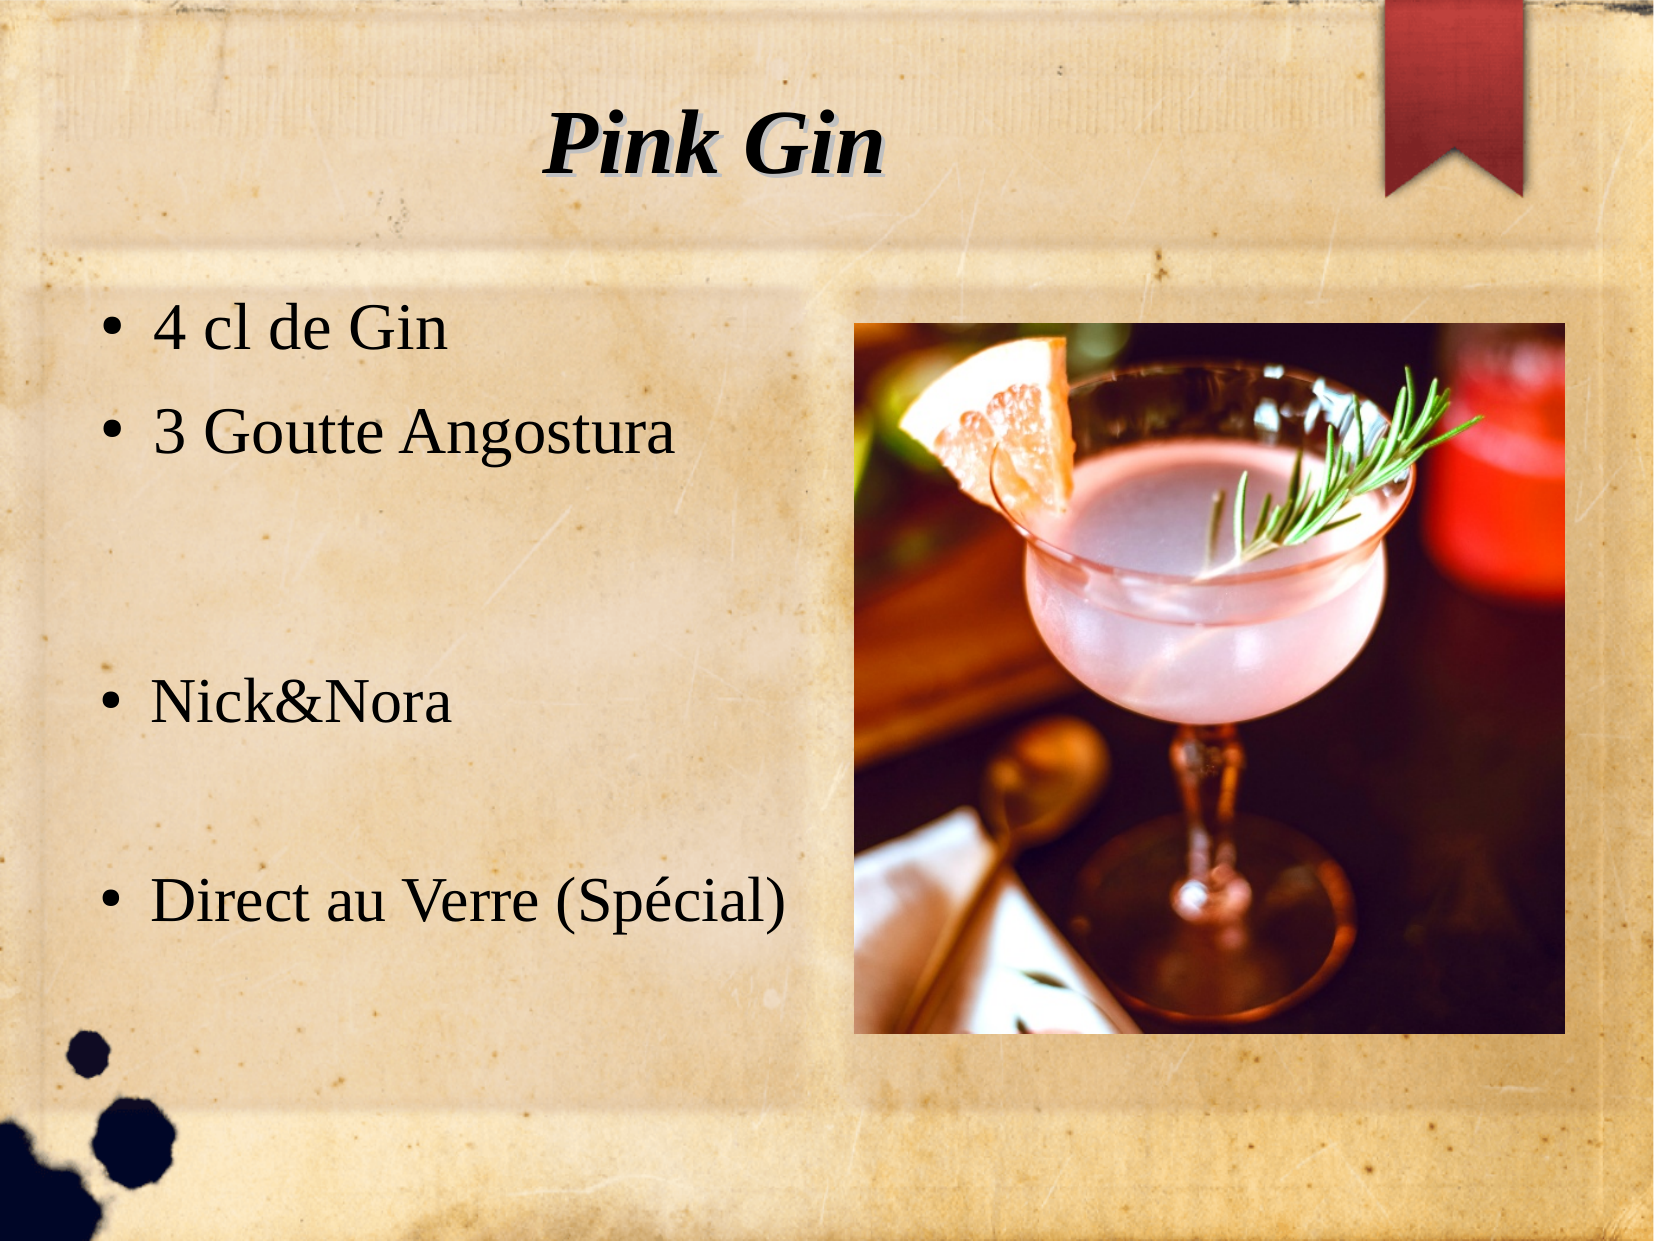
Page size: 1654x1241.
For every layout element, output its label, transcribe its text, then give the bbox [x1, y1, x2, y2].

picture [0, 0, 1654, 1241]
list 4 cl de Gin 3 Goutte Angostura [82, 290, 793, 634]
list Nick&Nora Direct au Verre (Spécial) [82, 665, 793, 1009]
title Pink Gin [82, 49, 1347, 237]
